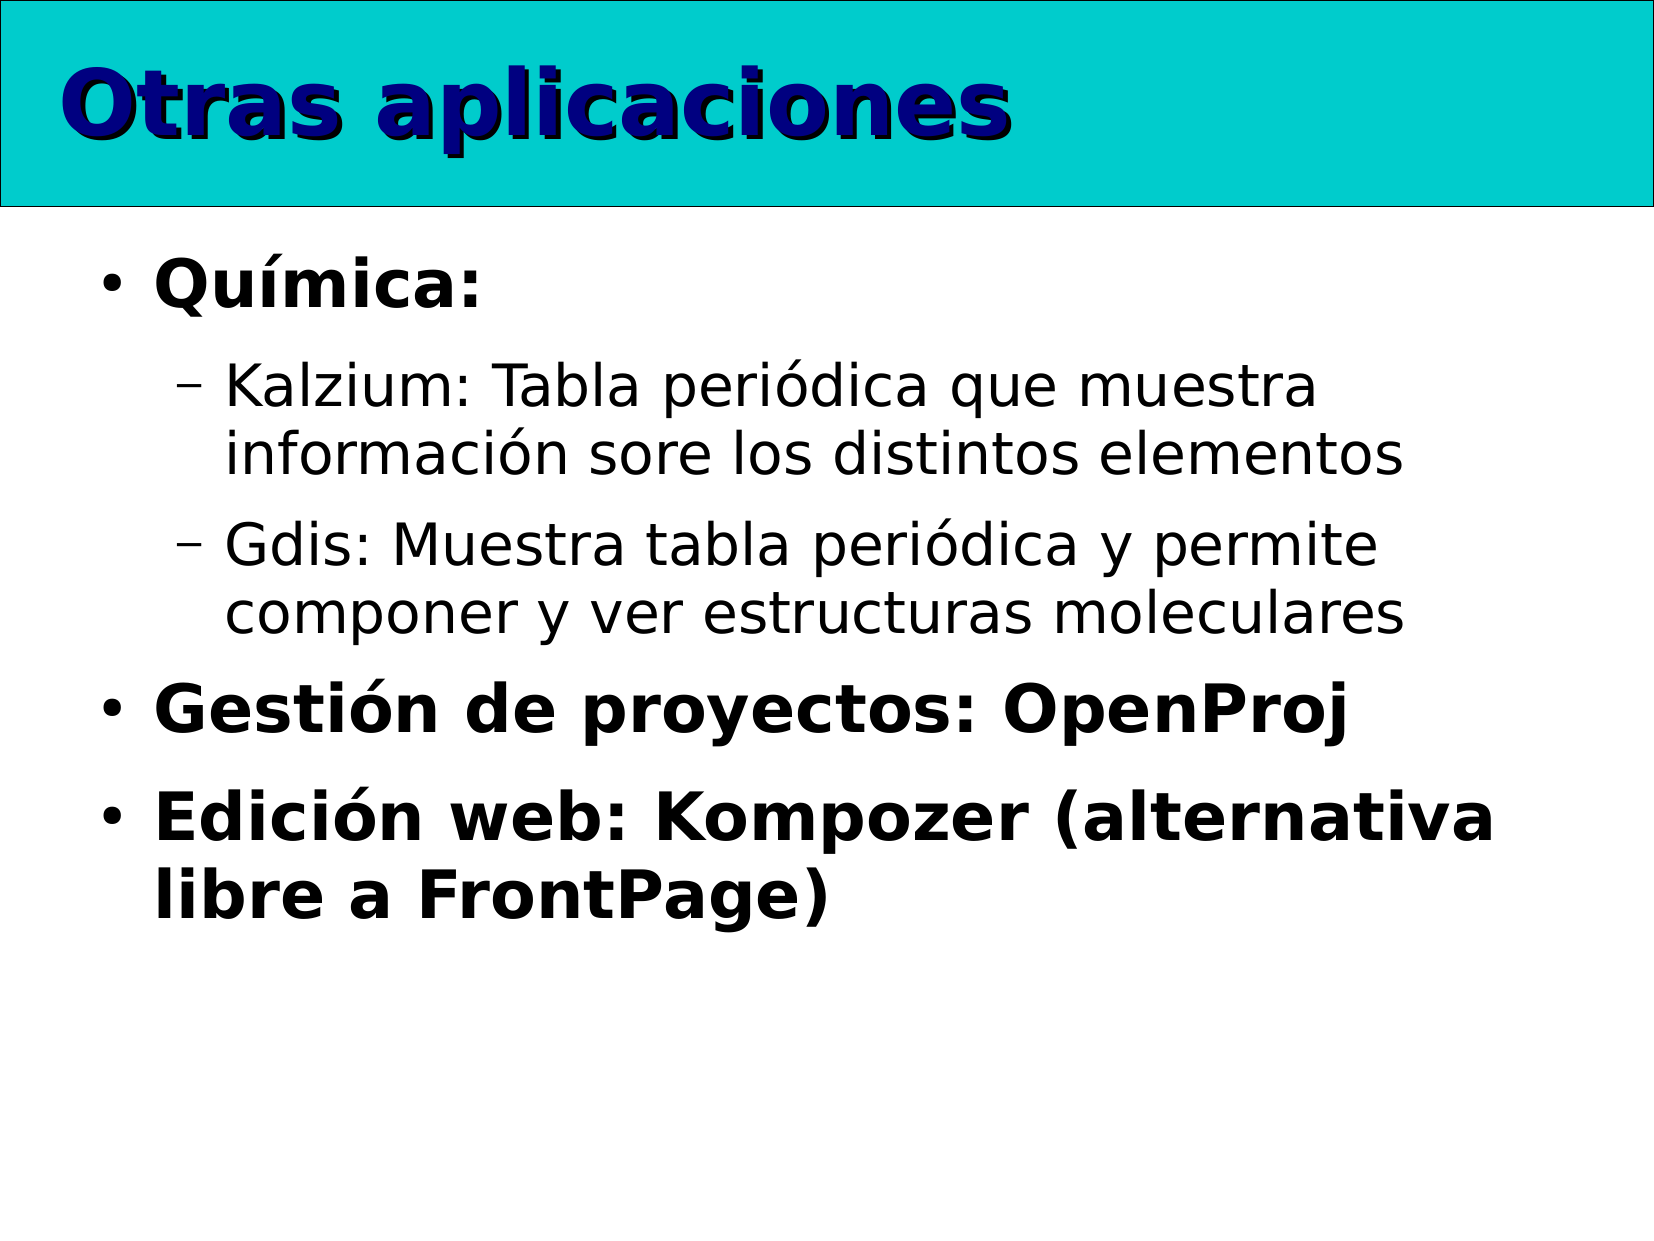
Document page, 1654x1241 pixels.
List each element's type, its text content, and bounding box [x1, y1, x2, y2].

title Otras aplicaciones [59, 22, 1654, 185]
list Química: Kalzium: Tabla periódica que muestra información sore los distintos elementos Gdis: Muestra tabla periódica y permite componer y ver estructuras moleculares Gestión de proyectos: OpenProj Edición web: Kompozer (alternativa libre a FrontPage) [82, 245, 1571, 1094]
